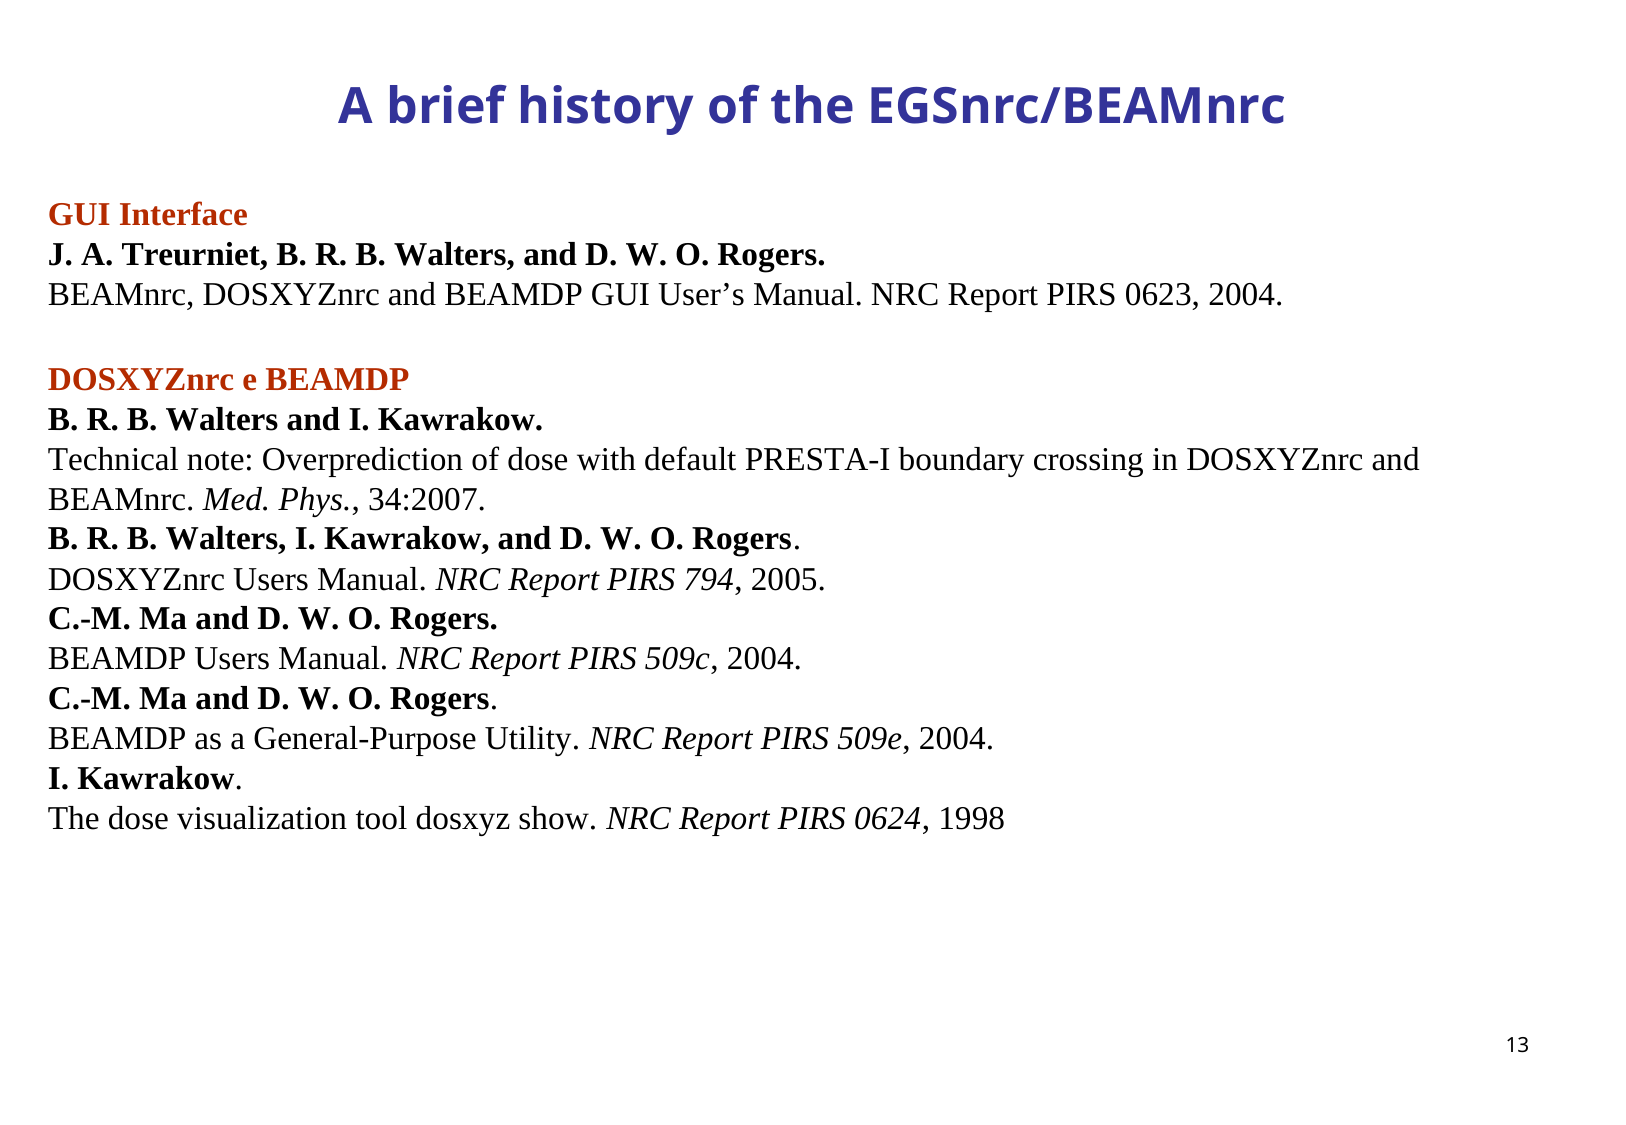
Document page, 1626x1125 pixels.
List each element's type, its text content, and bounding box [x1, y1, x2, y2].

text_box GUI Interface J. A. Treurniet, B. R. B. Walters, and D. W. O. Rogers. BEAMnrc, DOSXYZnrc and BEAMDP GUI User’s Manual. NRC Report PIRS 0623, 2004. DOSXYZnrc e BEAMDP B. R. B. Walters and I. Kawrakow. Technical note: Overprediction of dose with default PRESTA-I boundary crossing in DOSXYZnrc and BEAMnrc. Med. Phys., 34:2007. B. R. B. Walters, I. Kawrakow, and D. W. O. Rogers. DOSXYZnrc Users Manual. NRC Report PIRS 794, 2005. C.-M. Ma and D. W. O. Rogers. BEAMDP Users Manual. NRC Report PIRS 509c, 2004. C.-M. Ma and D. W. O. Rogers. BEAMDP as a General-Purpose Utility. NRC Report PIRS 509e, 2004. I. Kawrakow. The dose visualization tool dosxyz show. NRC Report PIRS 0624, 1998 [33, 184, 1569, 924]
text_box A brief history of the EGSnrc/BEAMnrc [56, 66, 1569, 142]
